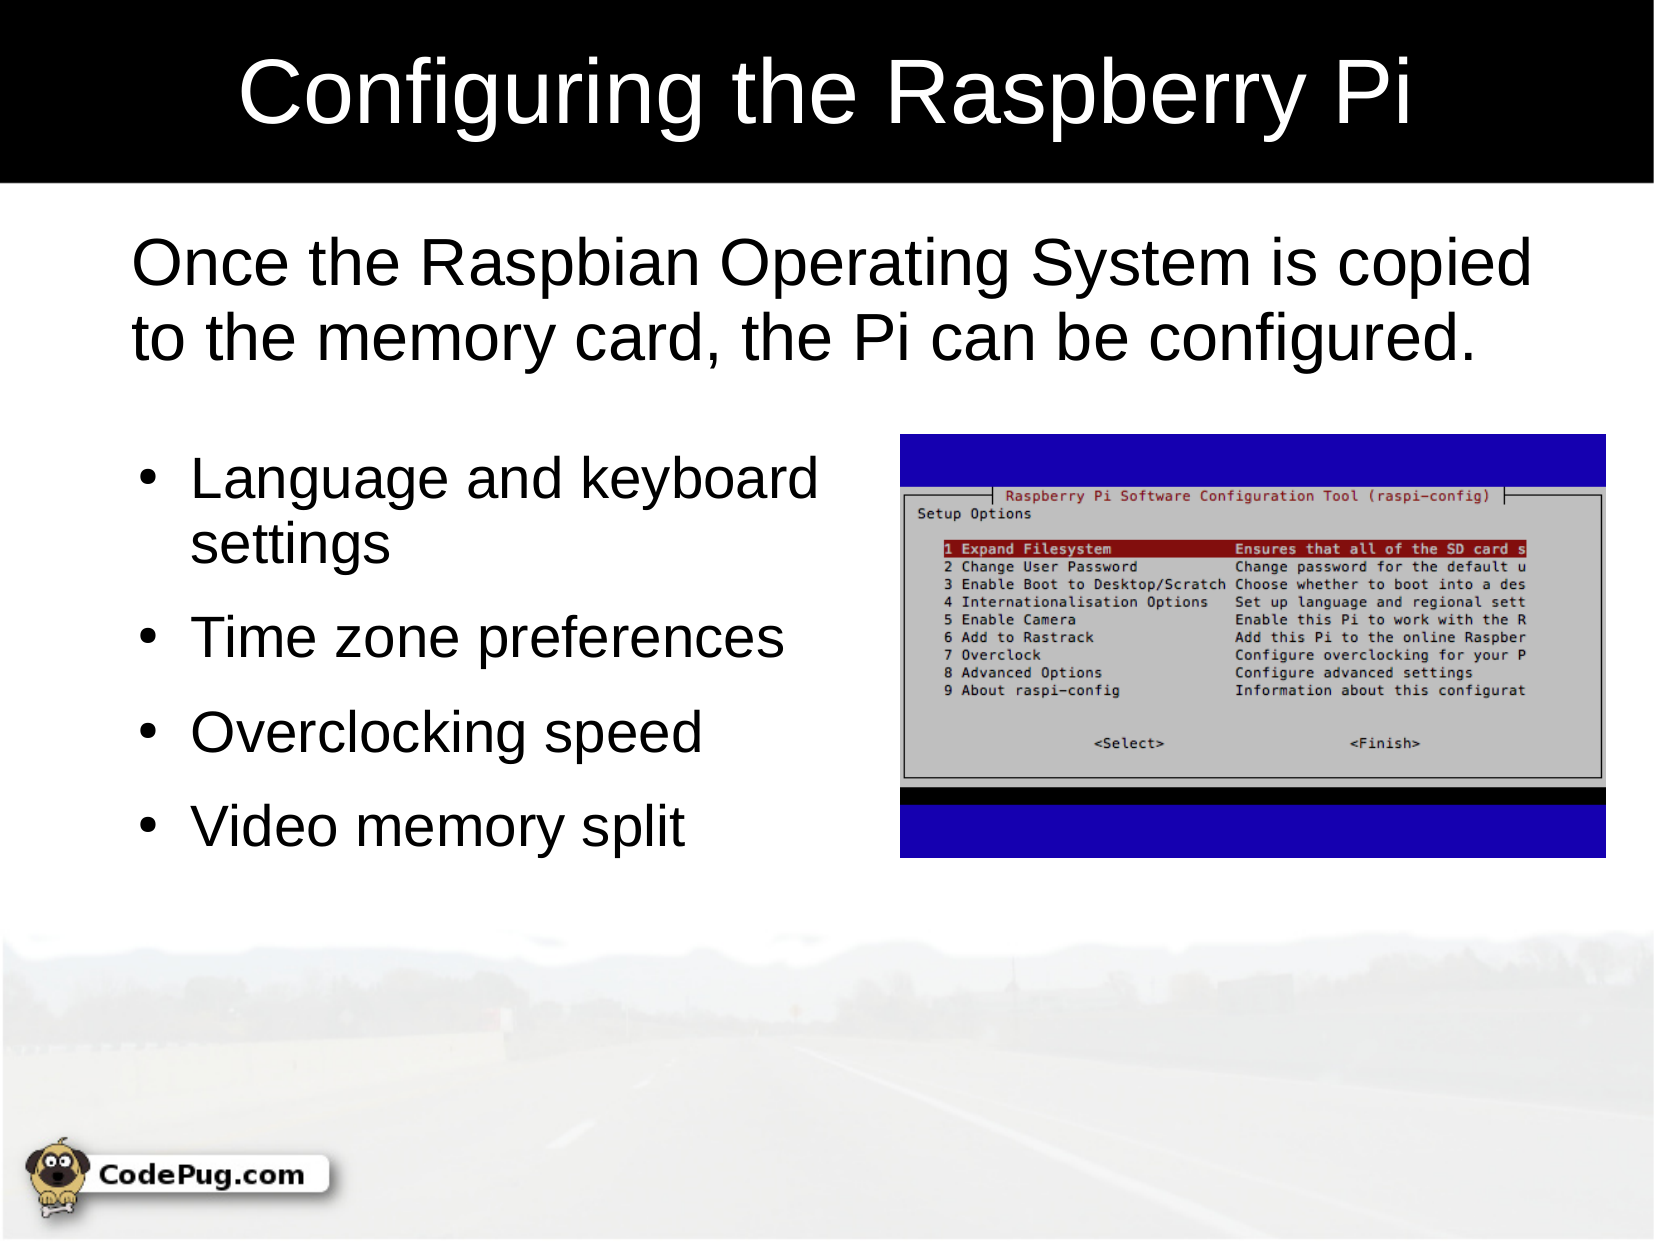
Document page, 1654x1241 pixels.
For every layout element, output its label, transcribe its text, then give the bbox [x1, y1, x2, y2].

title Configuring the Raspberry Pi [82, 19, 1571, 166]
picture [0, 0, 1654, 1241]
text_box Once the Raspbian Operating System is copied to the memory card, the Pi can be configured. [60, 225, 1606, 463]
list Language and keyboard settings Time zone preferences Overclocking speed Video memory split [120, 463, 871, 1036]
